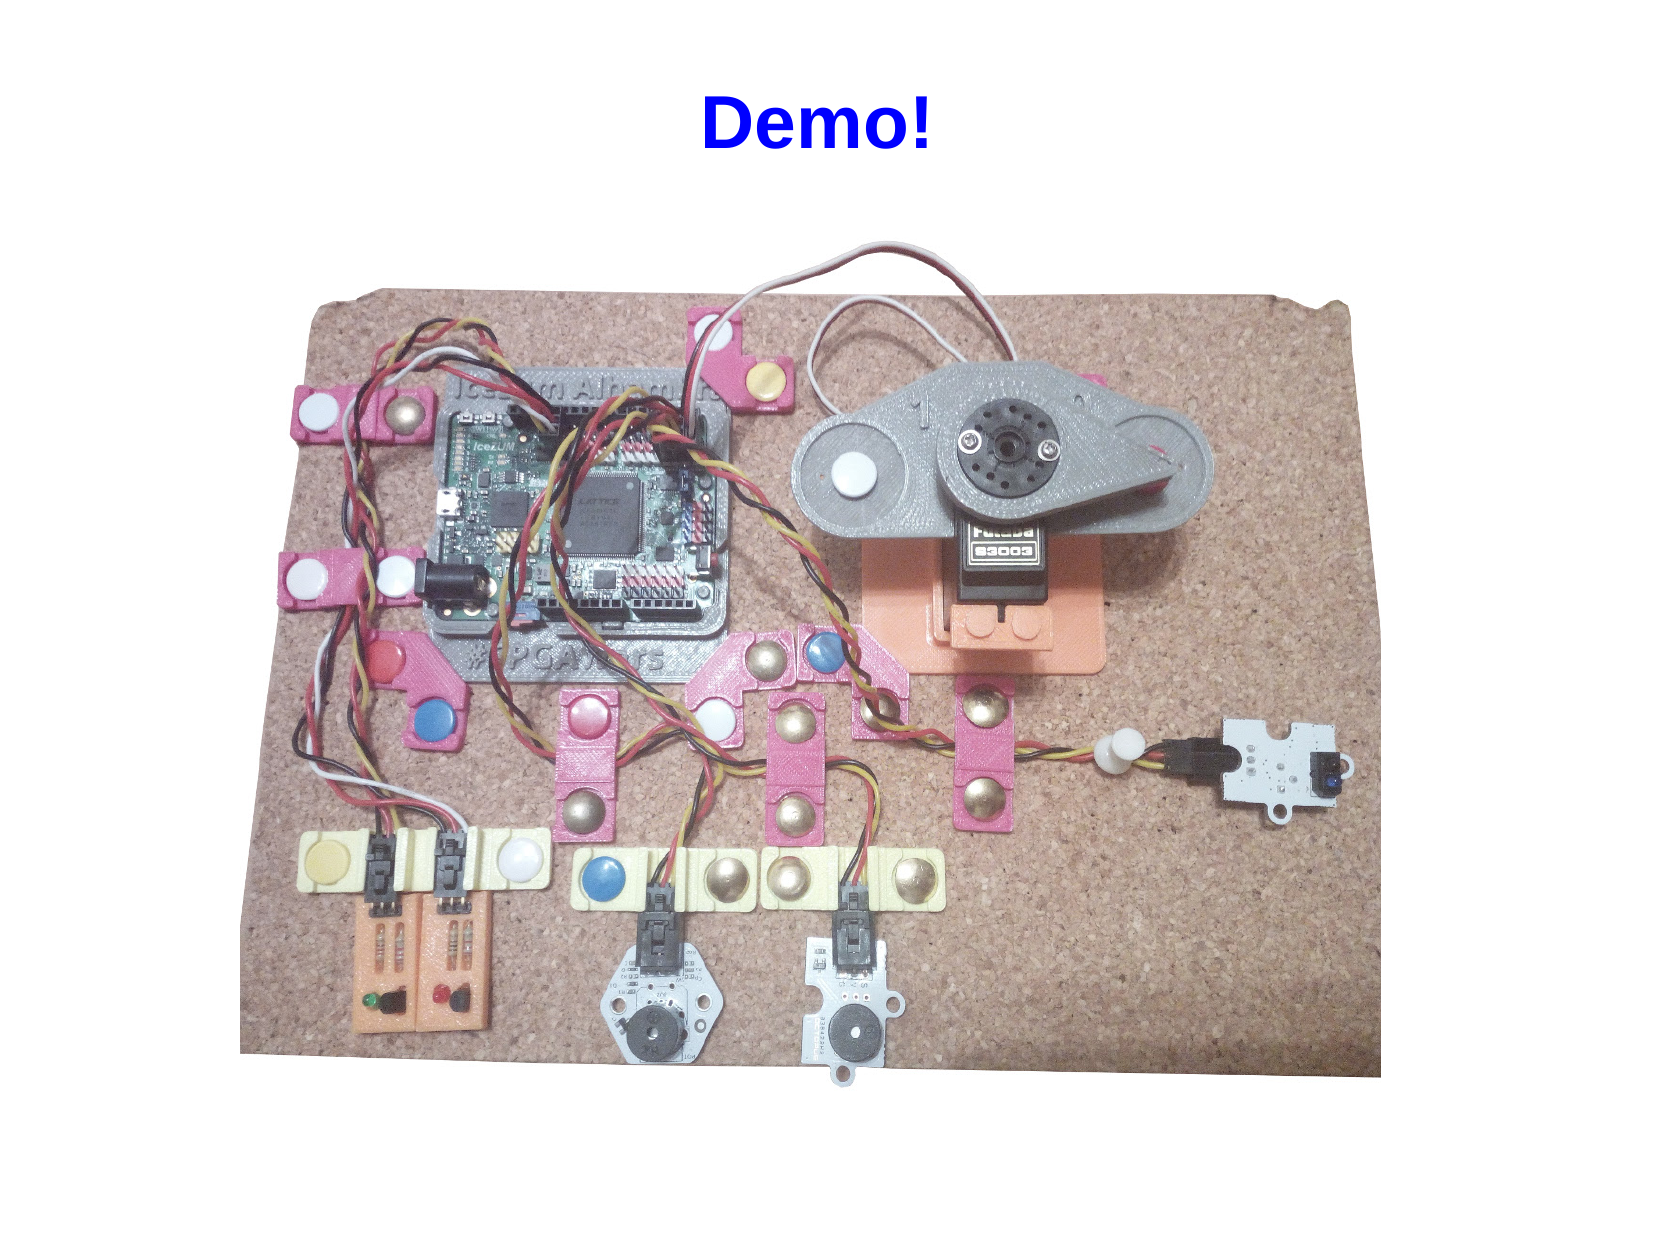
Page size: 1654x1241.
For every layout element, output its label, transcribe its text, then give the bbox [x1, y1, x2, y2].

picture [240, 229, 1381, 1111]
text_box Demo! [90, 73, 1546, 211]
